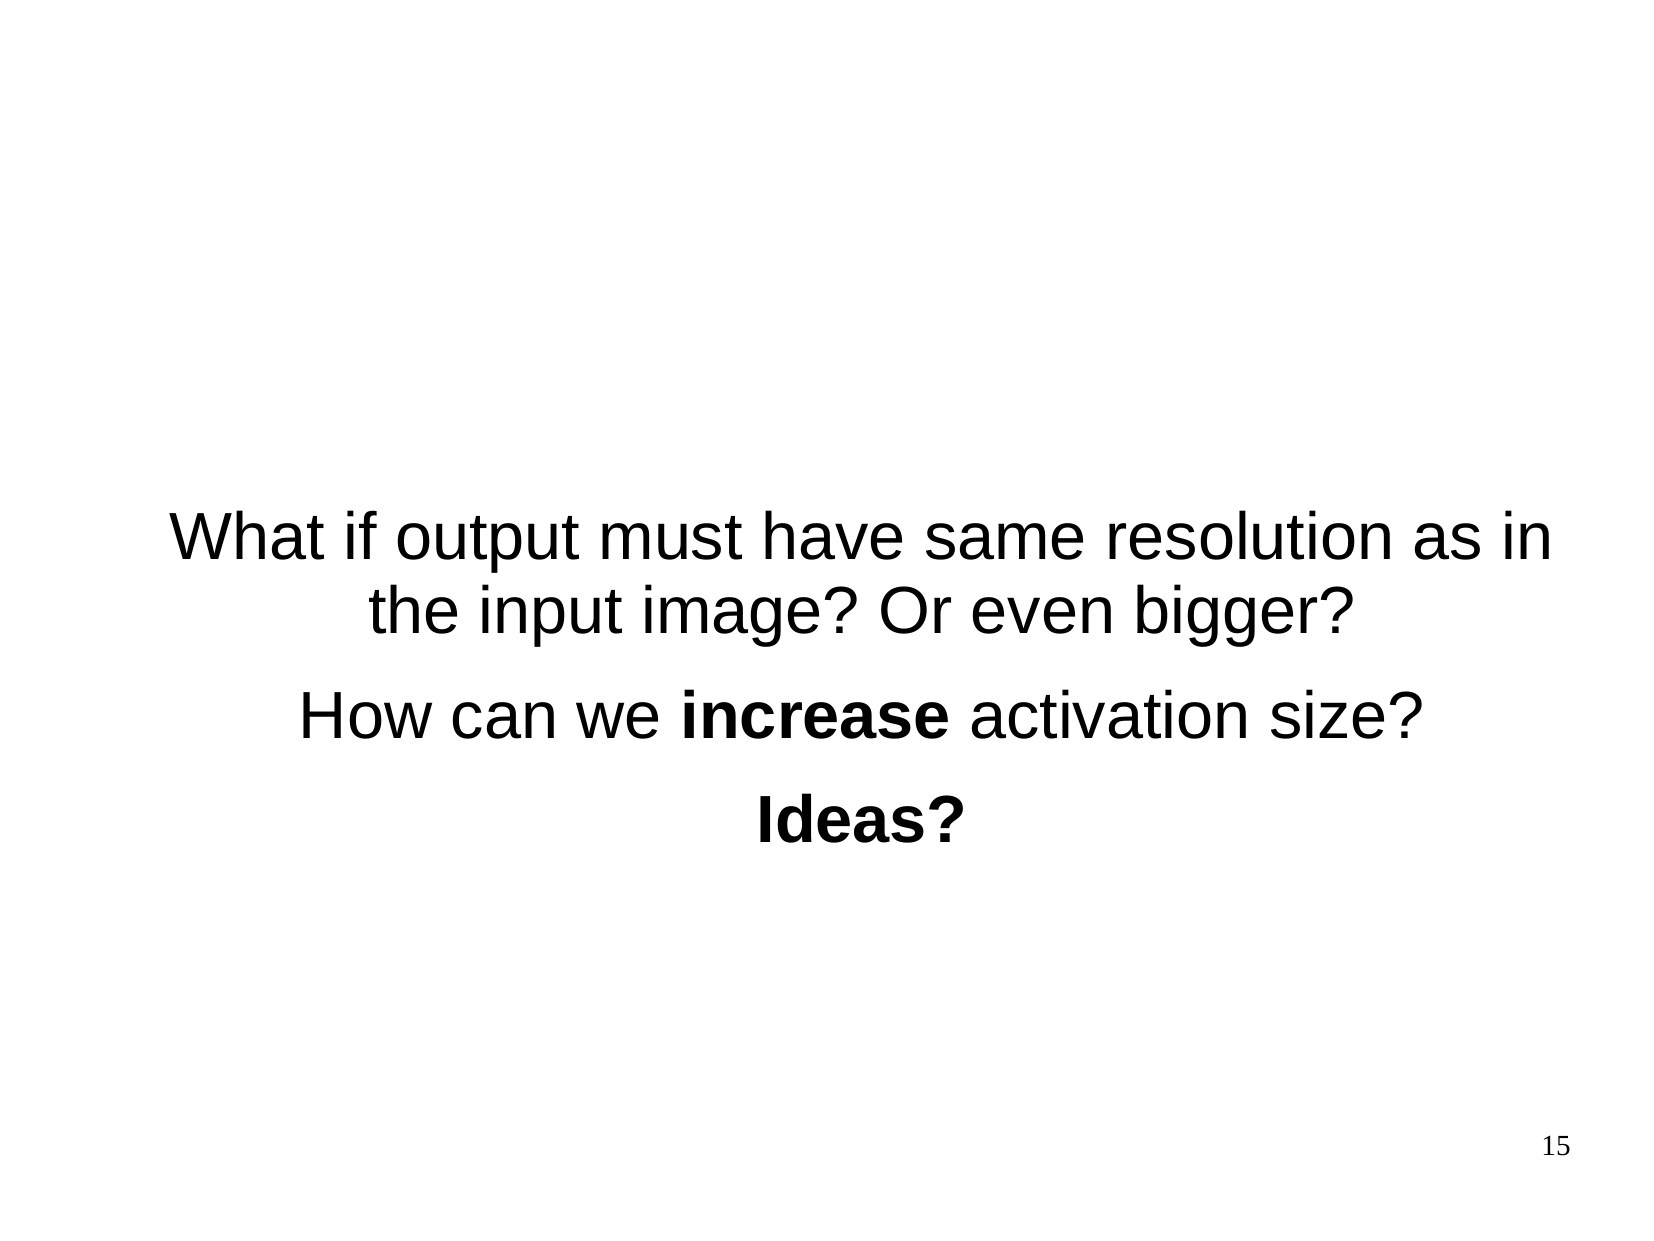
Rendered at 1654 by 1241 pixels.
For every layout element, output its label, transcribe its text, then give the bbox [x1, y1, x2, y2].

list What if output must have same resolution as in the input image? Or even bigger? How can we increase activation size? Ideas? [82, 290, 1571, 1010]
